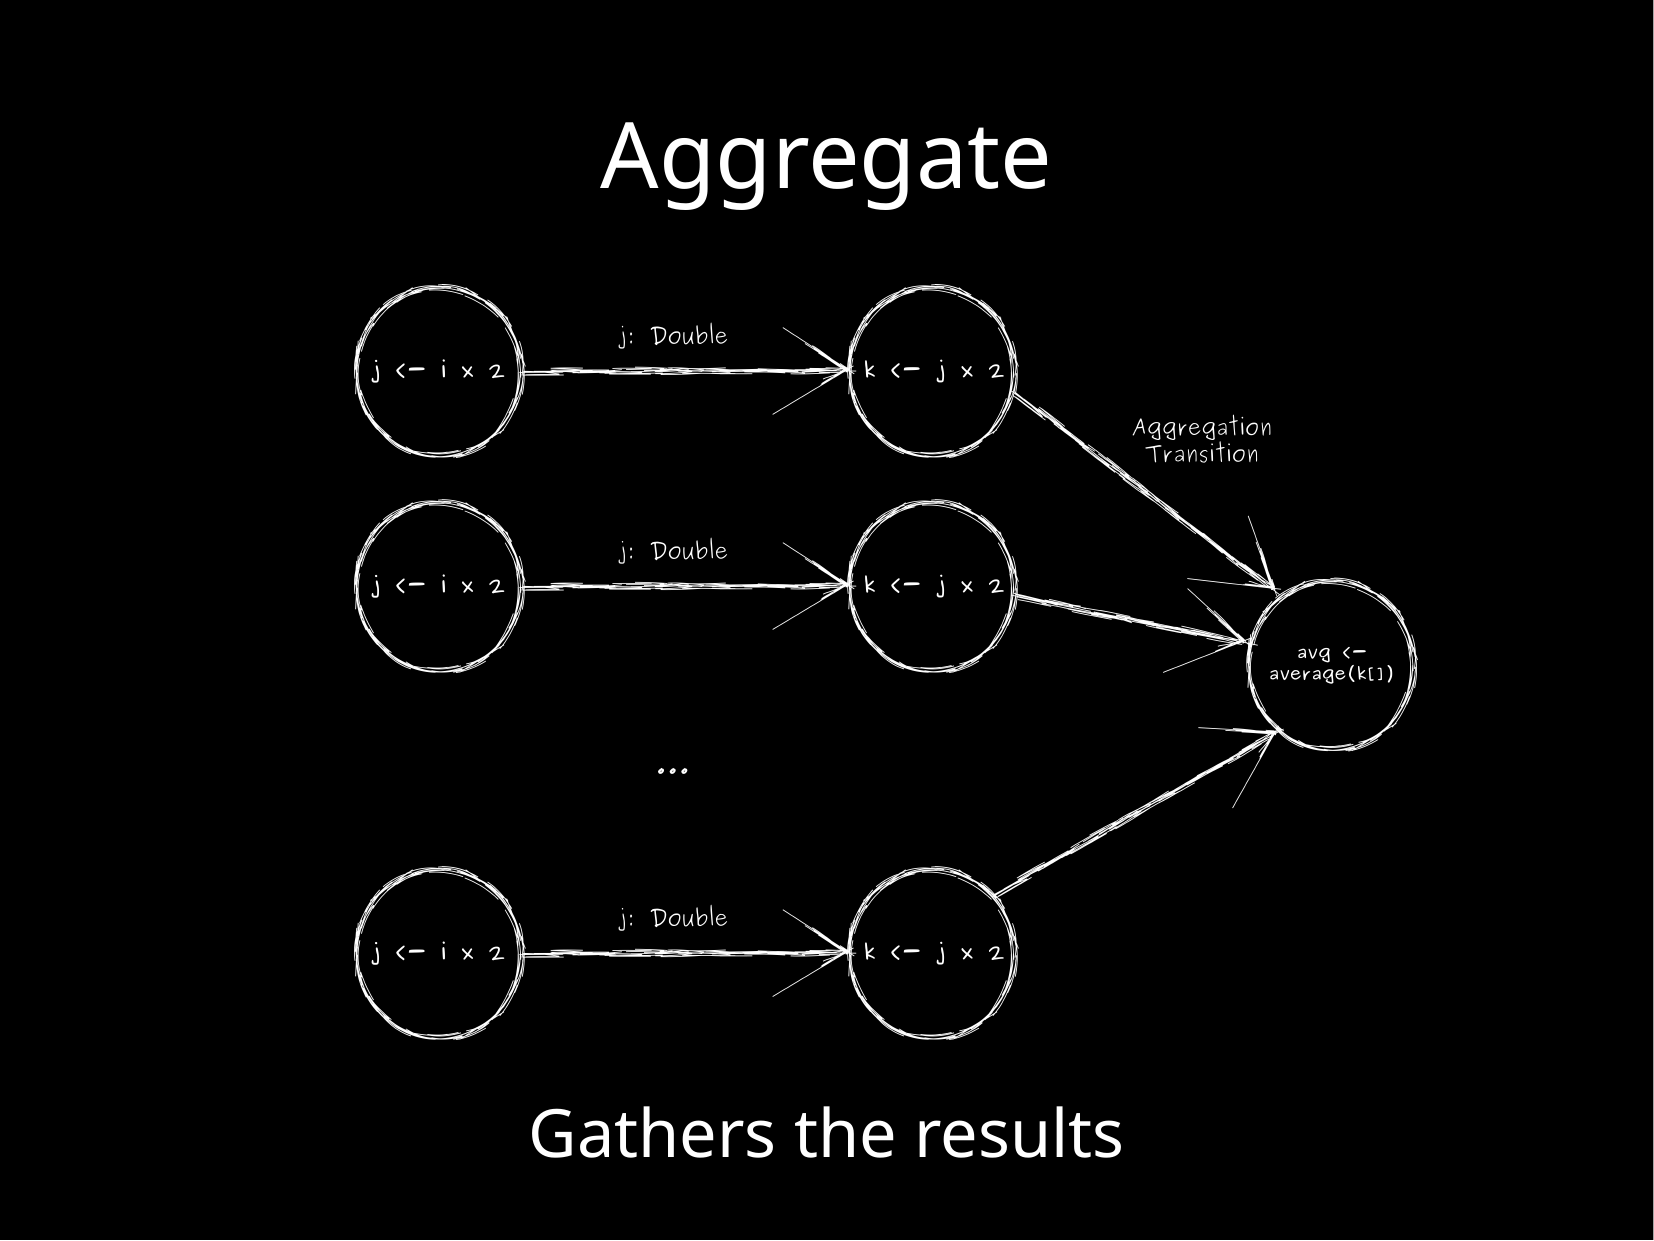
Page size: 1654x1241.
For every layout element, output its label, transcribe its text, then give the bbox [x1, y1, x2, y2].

picture [354, 284, 1418, 1040]
title Aggregate [82, 49, 1571, 257]
list Gathers the results [82, 1086, 1571, 1217]
